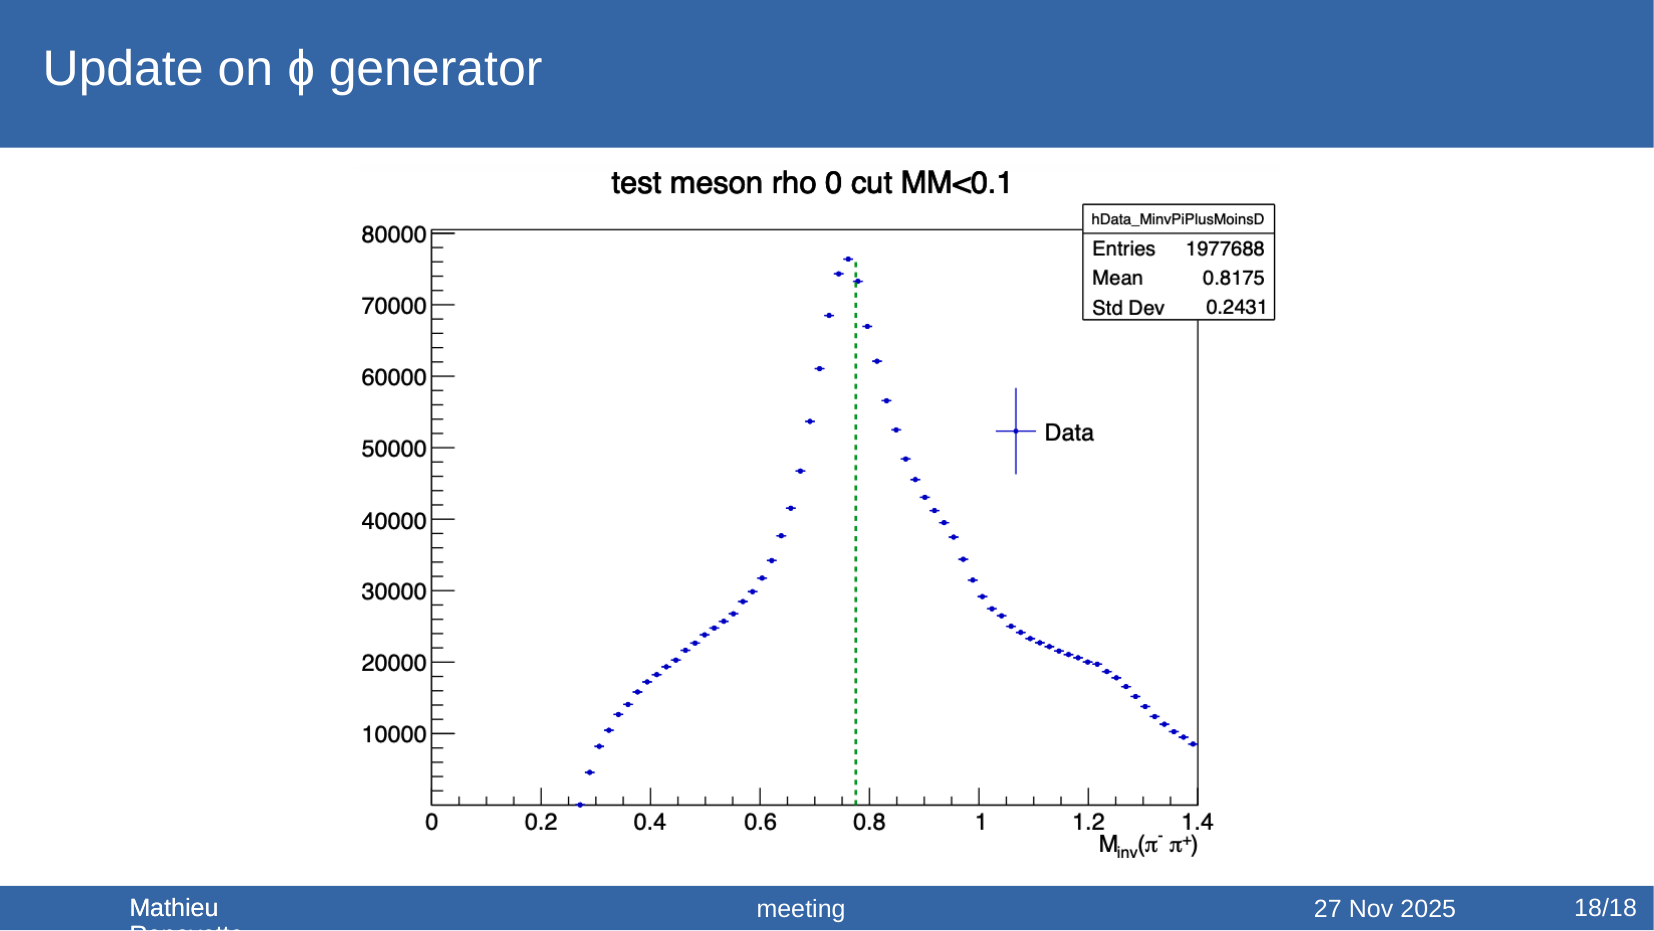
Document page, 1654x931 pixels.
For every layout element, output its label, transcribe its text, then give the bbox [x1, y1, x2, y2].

text_box 18/18 [1559, 885, 1654, 930]
text_box Mathieu Ronayette [114, 885, 355, 929]
text_box 27 Nov 2025 [1299, 887, 1536, 931]
text_box meeting [734, 887, 953, 931]
text_box [0, 885, 131, 931]
text_box [226, 885, 1654, 931]
text_box [0, 0, 1654, 148]
text_box Update on ɸ generator [27, 32, 886, 106]
picture [354, 166, 1279, 868]
